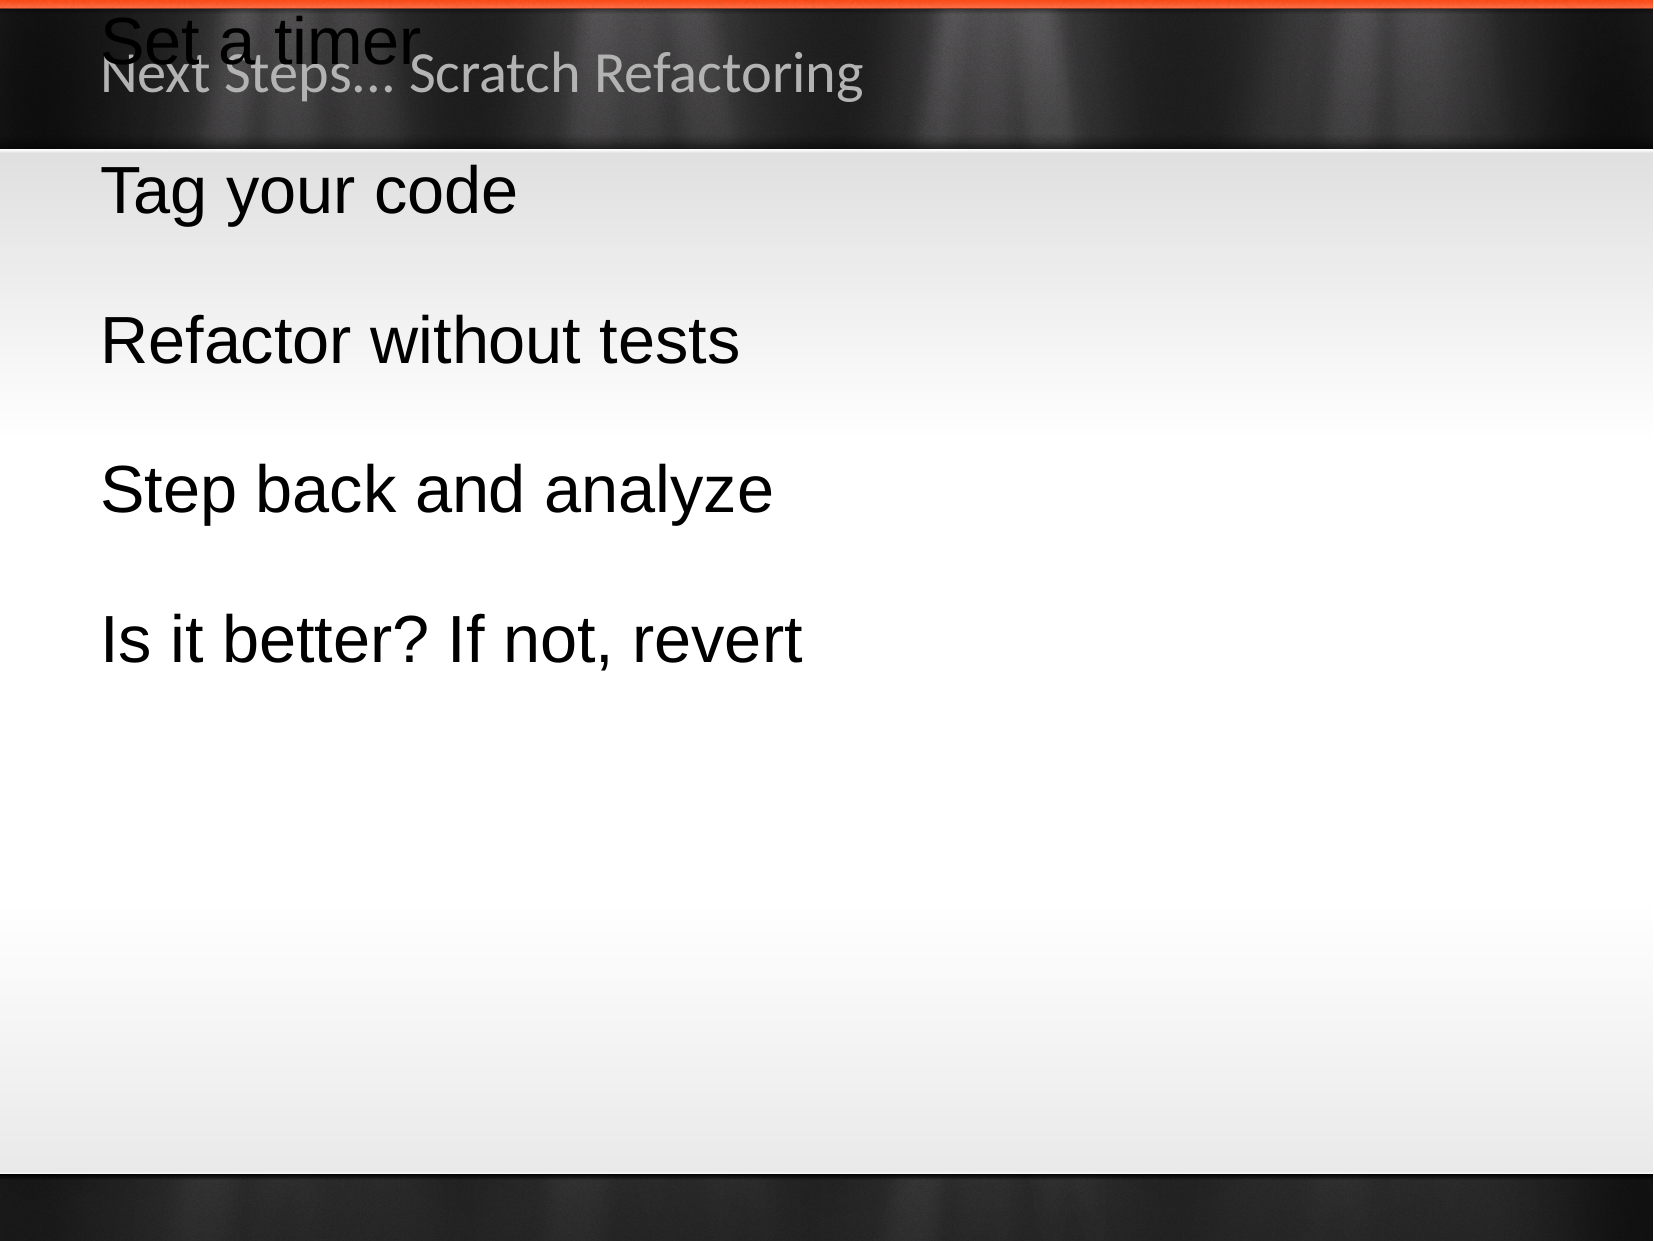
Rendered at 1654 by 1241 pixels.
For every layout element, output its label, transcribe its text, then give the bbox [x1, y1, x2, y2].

picture [0, 0, 1653, 1241]
subtitle Set a timer Tag your code Refactor without tests Step back and analyze Is it better? If not, revert [100, 6, 1588, 1125]
